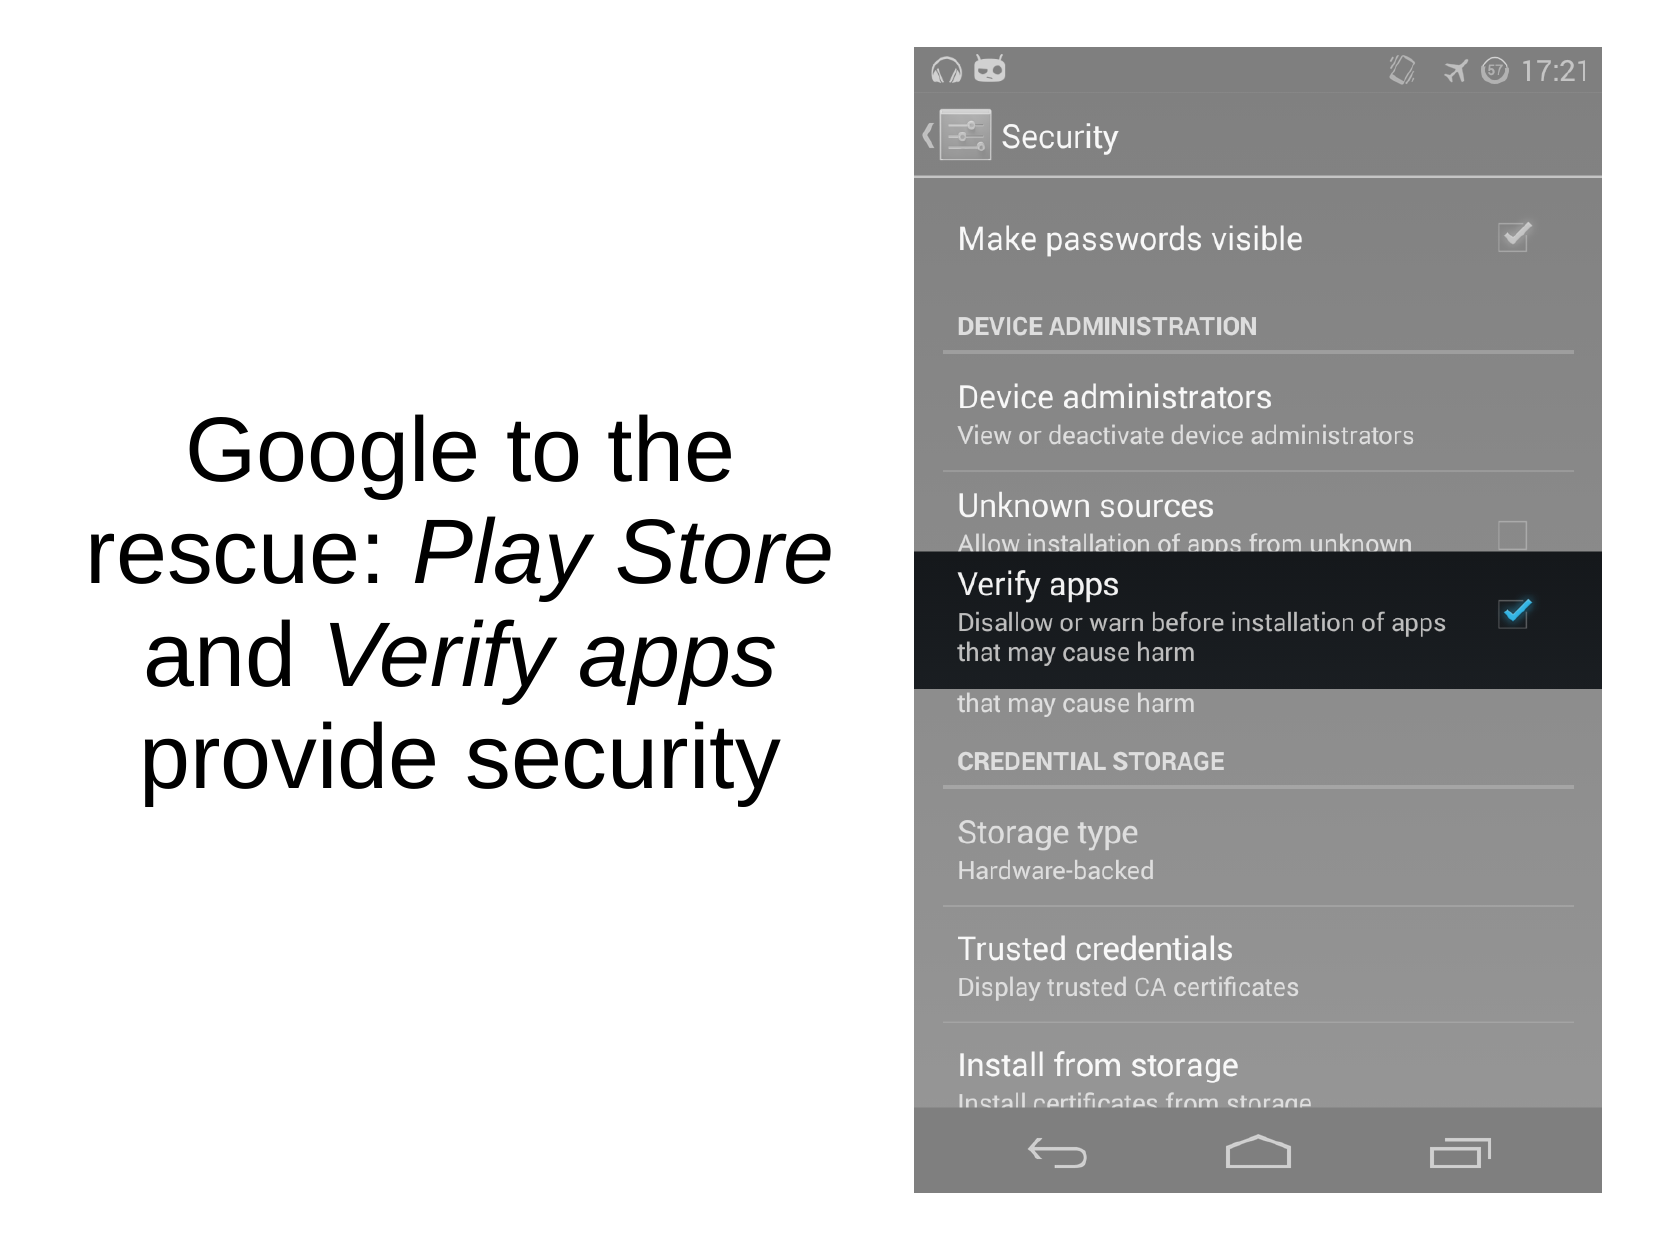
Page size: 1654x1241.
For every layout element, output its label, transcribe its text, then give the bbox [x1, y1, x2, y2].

title Google to the rescue: Play Store and Verify apps provide security [82, 49, 839, 1158]
picture [914, 47, 1602, 1193]
